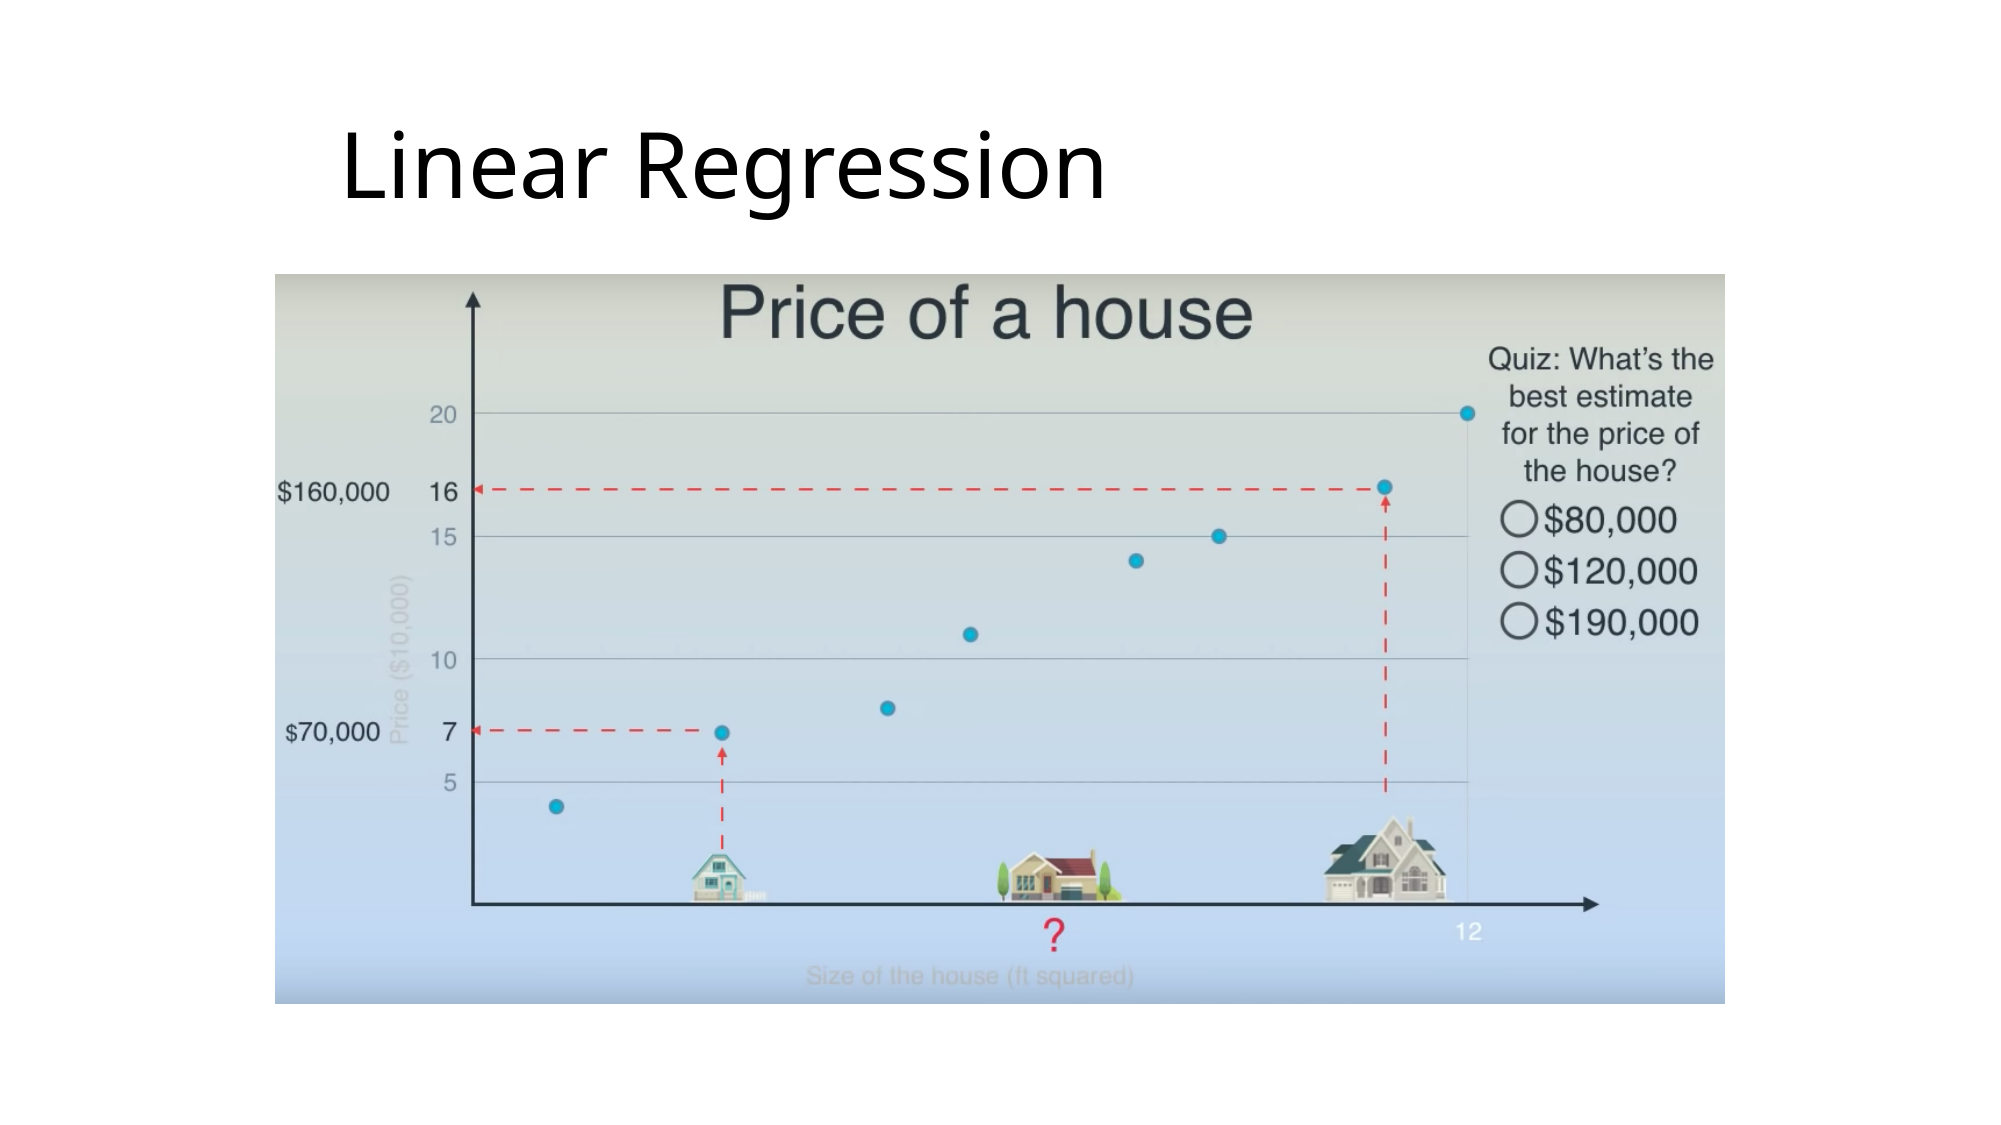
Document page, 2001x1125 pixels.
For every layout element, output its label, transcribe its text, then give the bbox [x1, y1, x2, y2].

picture [275, 274, 1725, 1004]
title Linear Regression [324, 87, 1675, 250]
